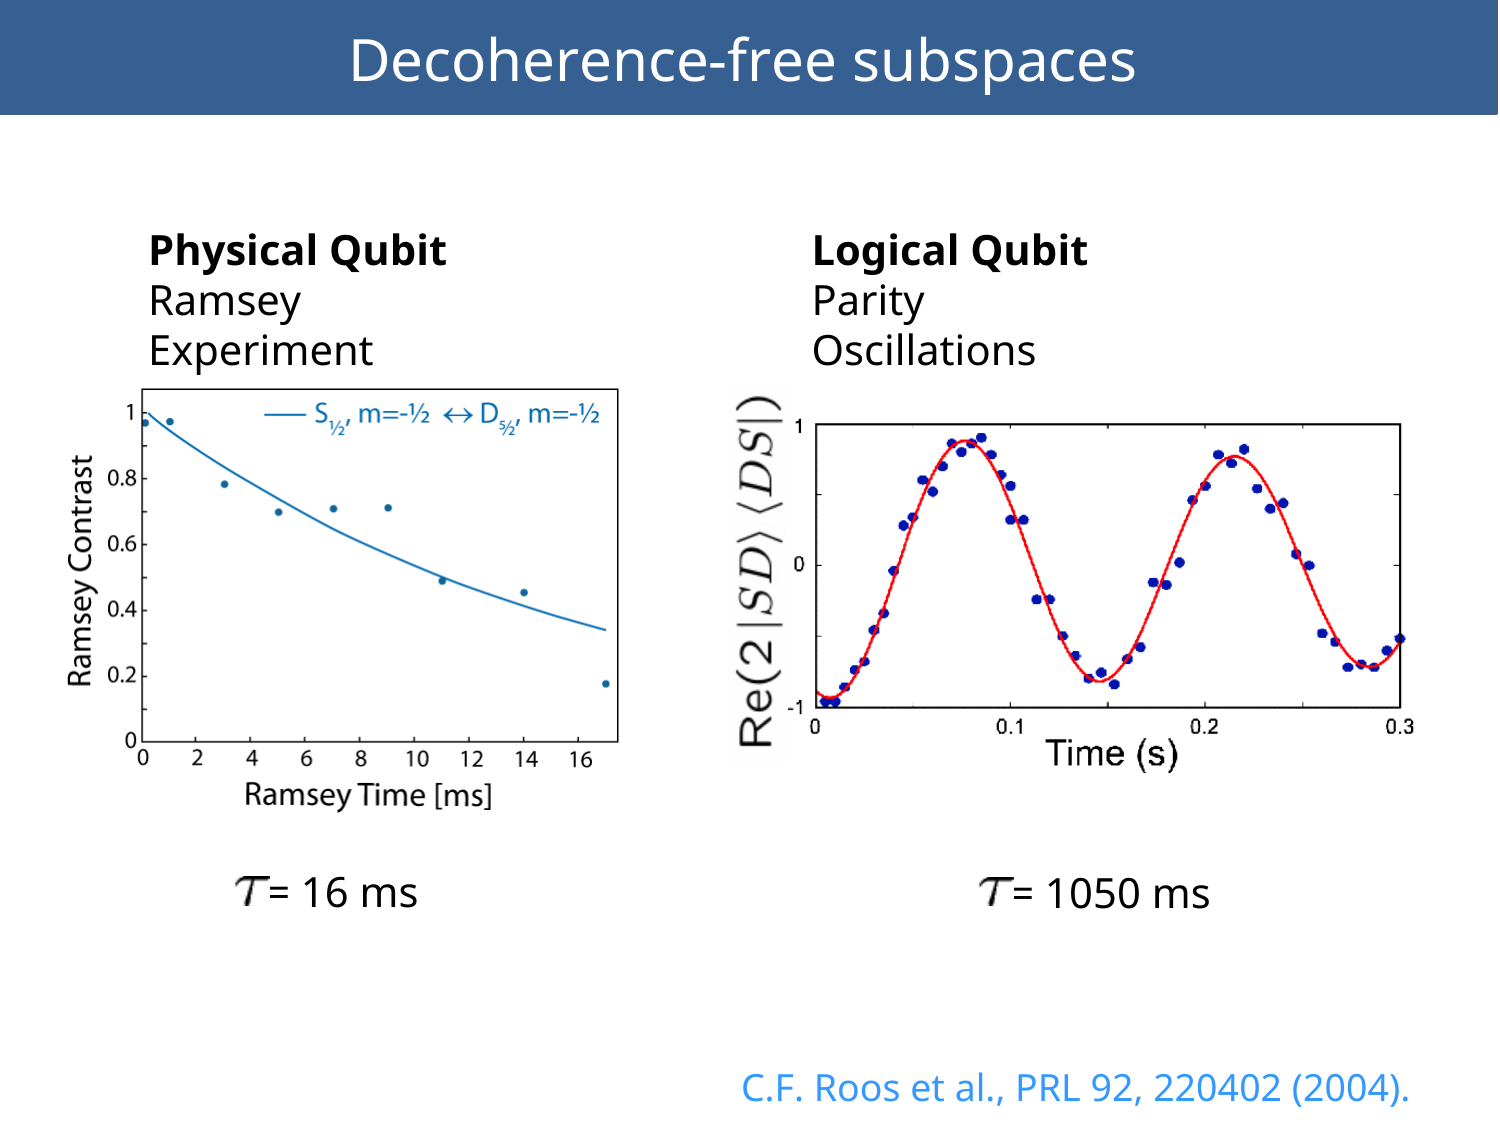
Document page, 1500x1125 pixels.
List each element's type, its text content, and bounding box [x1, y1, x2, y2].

text_box Physical Qubit Ramsey Experiment [133, 216, 550, 382]
picture [234, 876, 270, 906]
picture [978, 877, 1014, 906]
picture [61, 386, 621, 814]
text_box Decoherence-free subspaces [180, 15, 1306, 101]
text_box = 1050 ms [978, 834, 1353, 930]
text_box C.F. Roos et al., PRL 92, 220402 (2004). [726, 1011, 1500, 1117]
text_box = 16 ms [234, 833, 514, 929]
text_box Logical Qubit Parity Oscillations [796, 216, 1172, 382]
picture [728, 385, 1423, 784]
